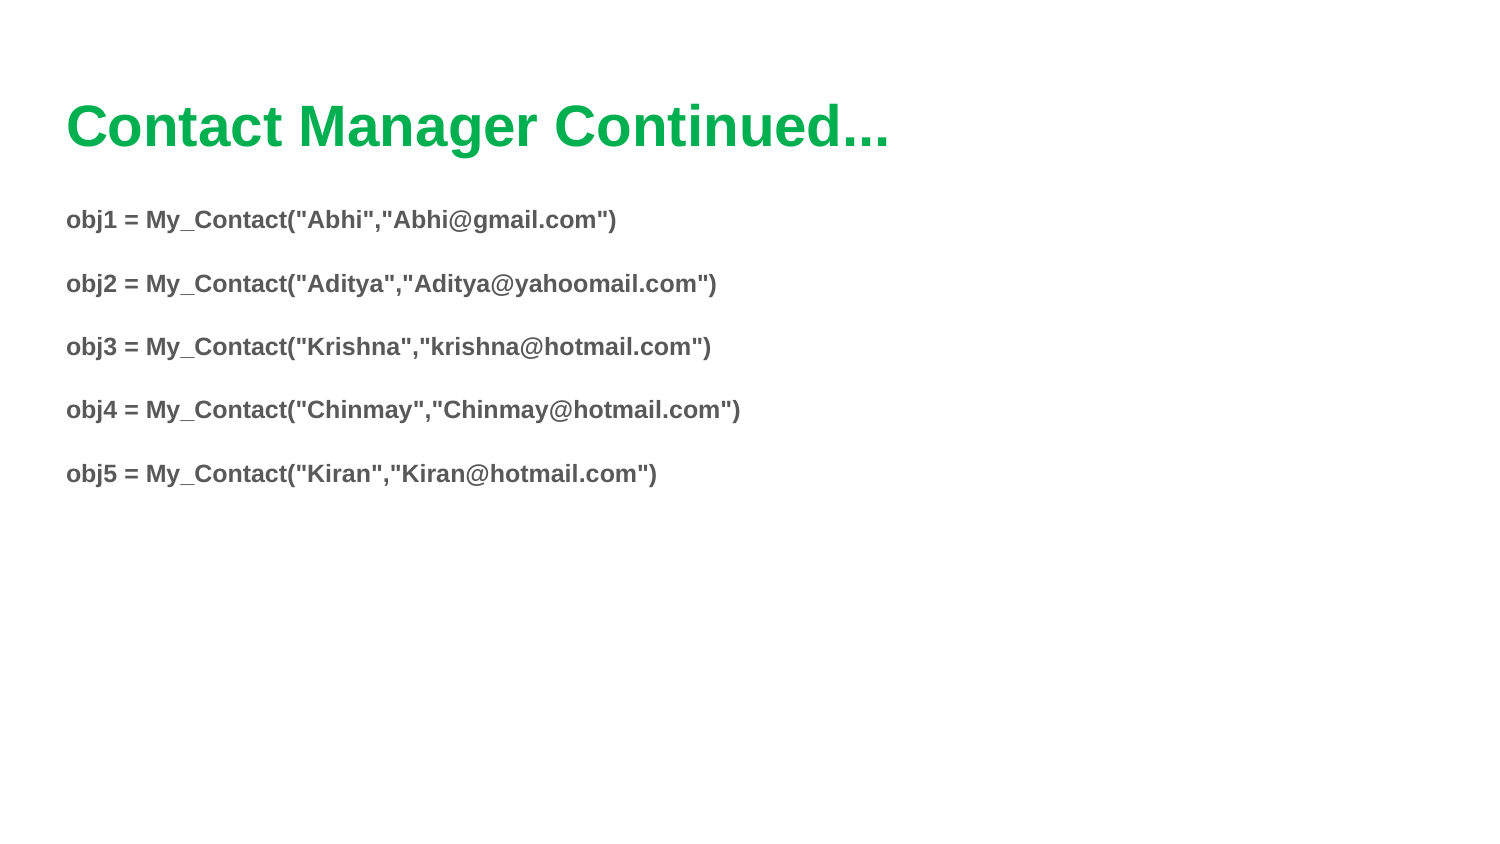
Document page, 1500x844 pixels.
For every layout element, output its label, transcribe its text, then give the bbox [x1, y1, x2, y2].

title Contact Manager Continued... [51, 72, 969, 167]
list obj1 = My_Contact("Abhi","Abhi@gmail.com") obj2 = My_Contact("Aditya","Aditya@yahoomail.com") obj3 = My_Contact("Krishna","krishna@hotmail.com") obj4 = My_Contact("Chinmay","Chinmay@hotmail.com") obj5 = My_Contact("Kiran","Kiran@hotmail.com") [51, 189, 822, 750]
